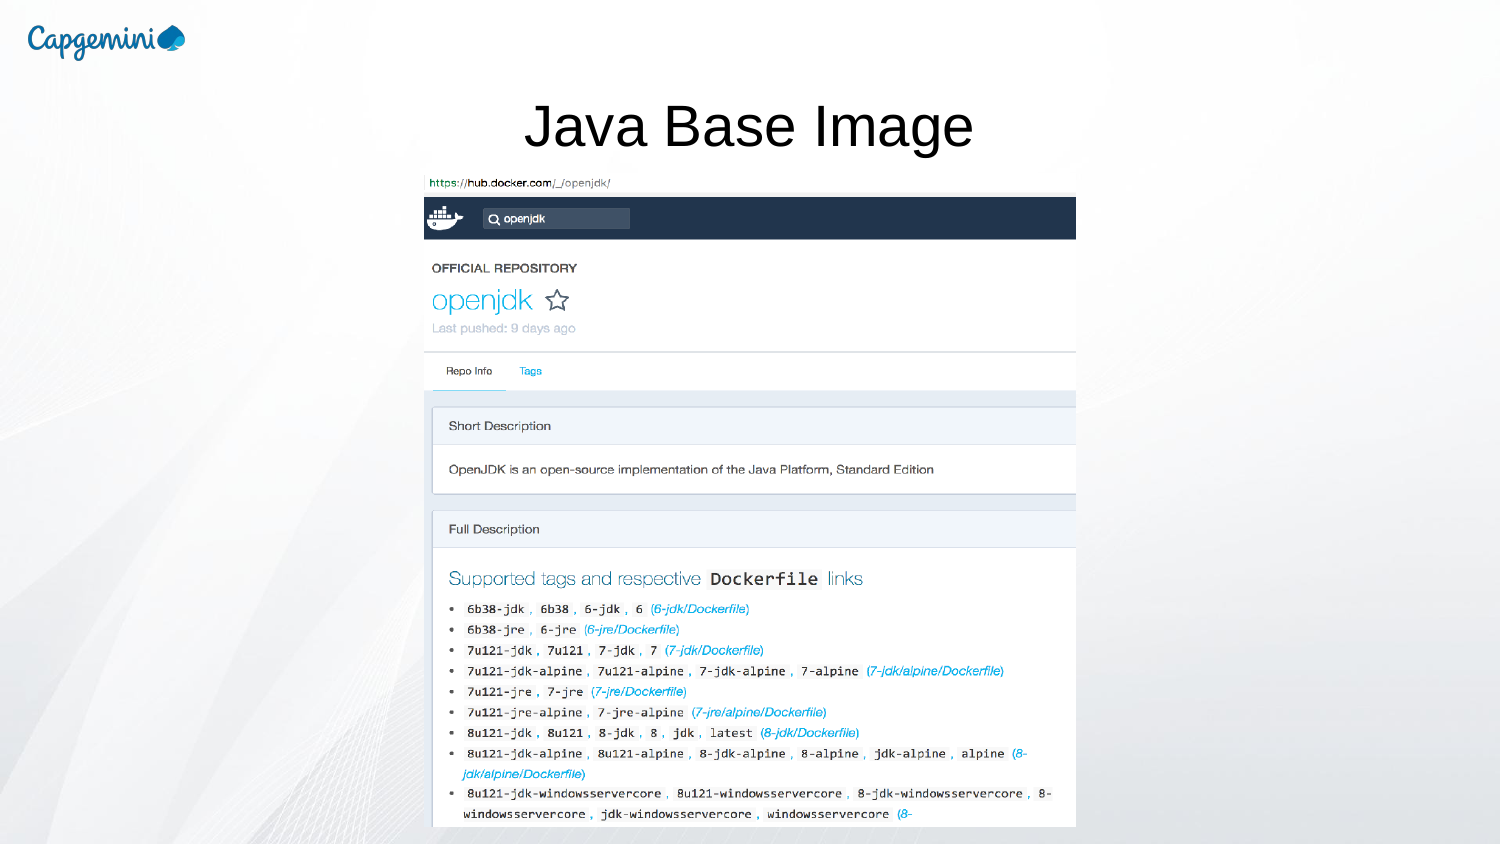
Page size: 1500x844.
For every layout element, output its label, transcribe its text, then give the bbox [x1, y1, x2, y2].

title Java Base Image [51, 72, 1449, 167]
picture [0, 0, 1500, 844]
